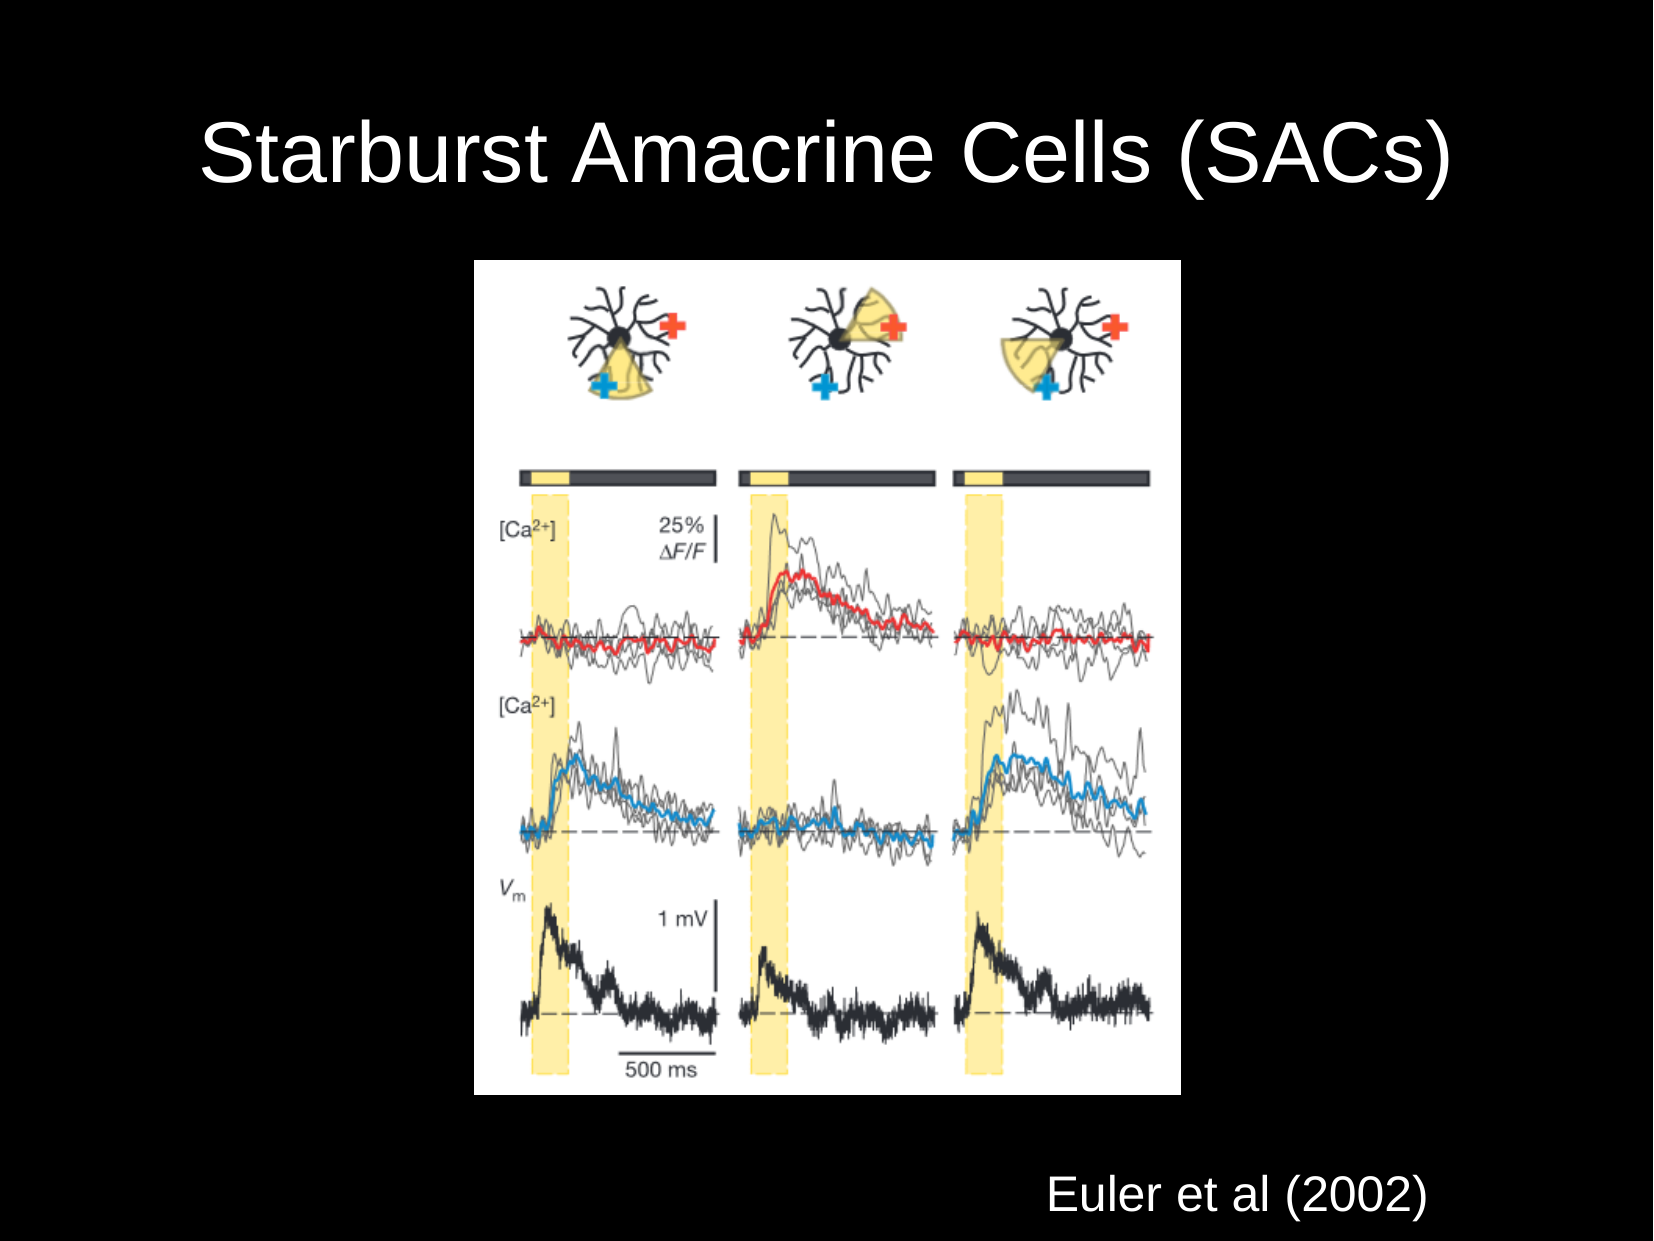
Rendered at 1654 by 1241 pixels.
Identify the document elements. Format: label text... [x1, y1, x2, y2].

list Euler et al (2002) [975, 1166, 1606, 1241]
title Starburst Amacrine Cells (SACs) [82, 49, 1571, 257]
picture [474, 260, 1181, 1096]
